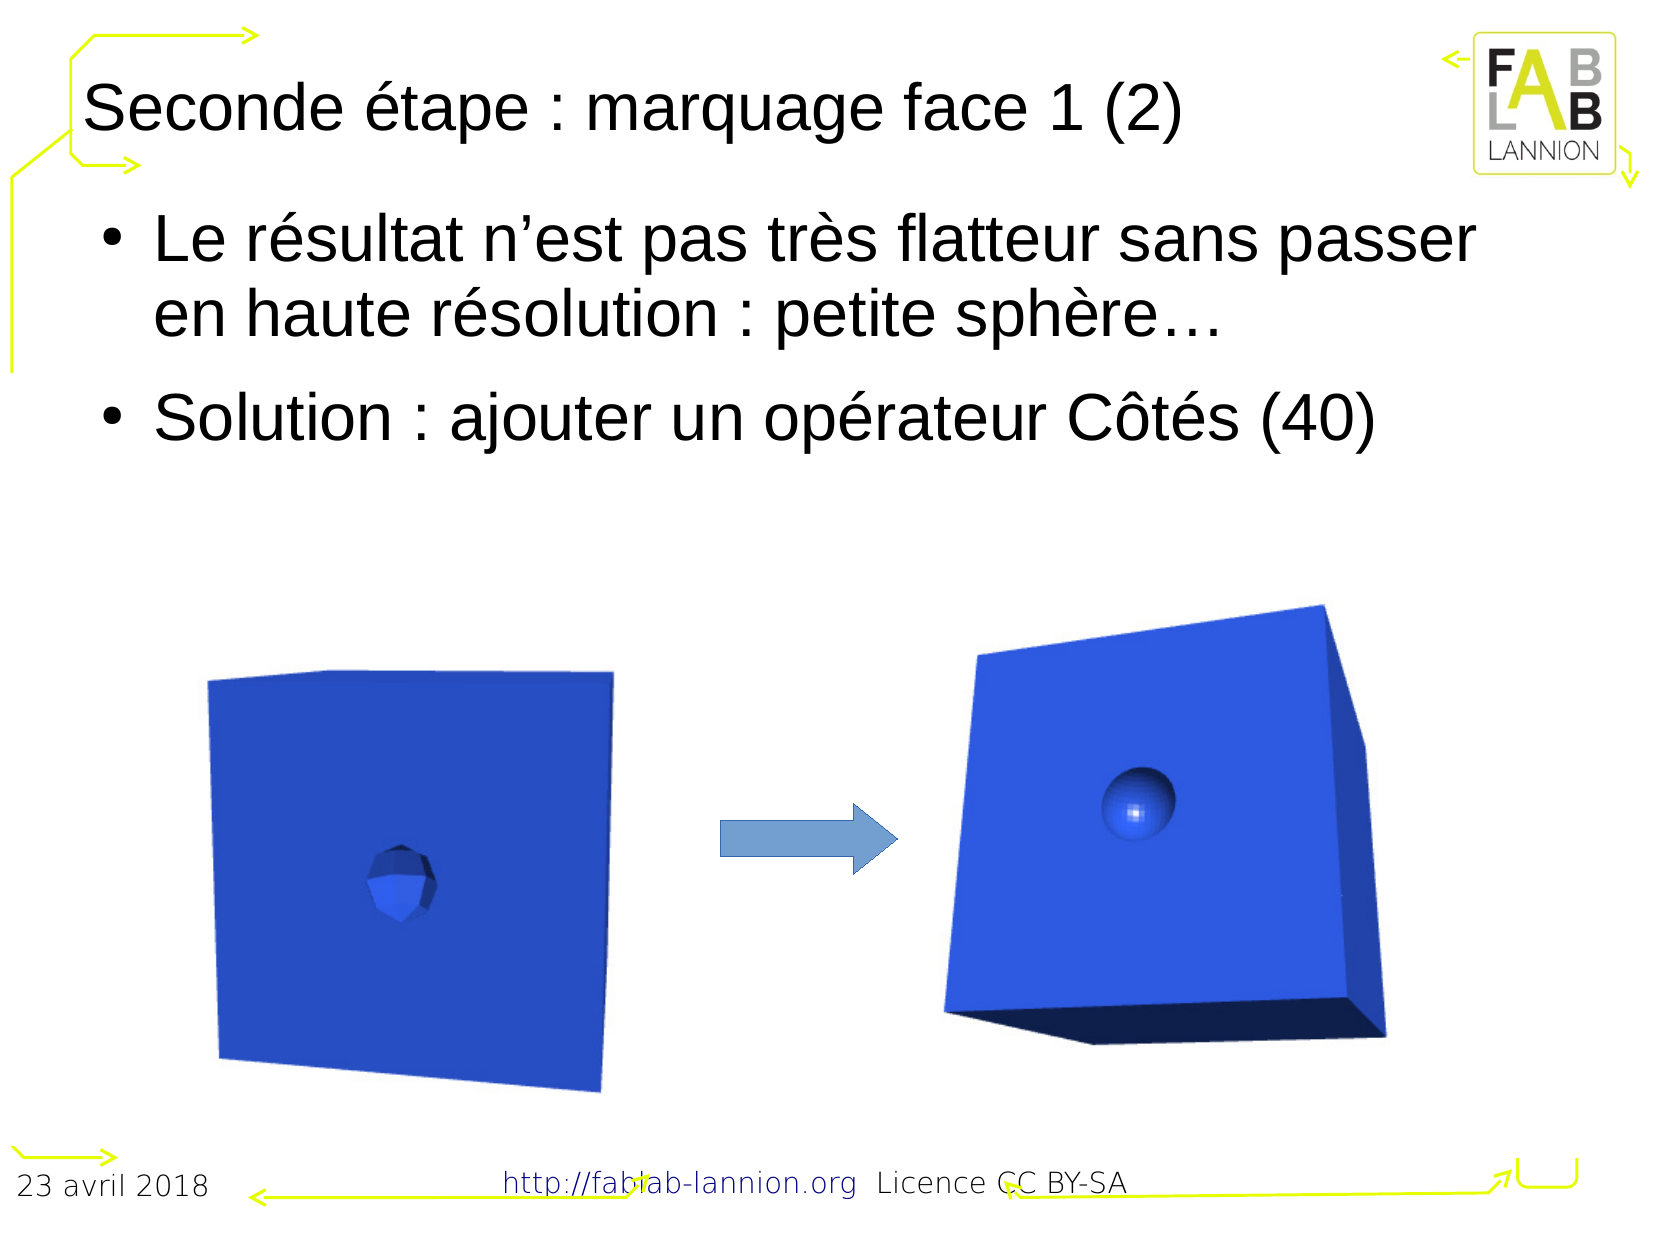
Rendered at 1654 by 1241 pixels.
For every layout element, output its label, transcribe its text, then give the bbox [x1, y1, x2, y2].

list Le résultat n’est pas très flatteur sans passer en haute résolution : petite sphère… Solution : ajouter un opérateur Côtés (40) [82, 200, 1571, 921]
title Seconde étape : marquage face 1 (2) [82, 49, 1441, 166]
picture [0, 373, 1630, 1158]
picture [1470, 29, 1619, 178]
text_box [720, 803, 898, 875]
